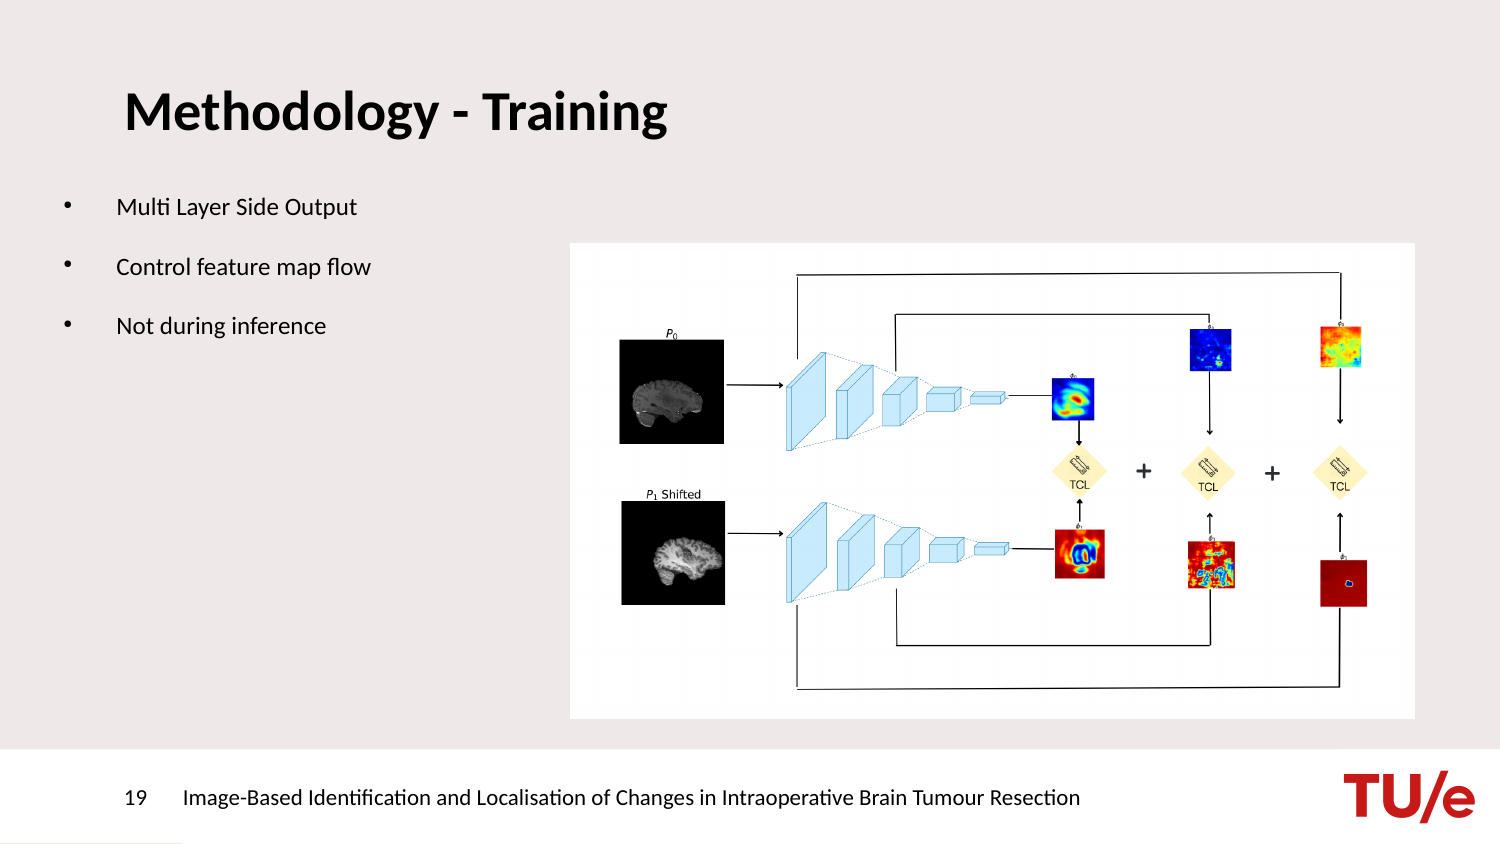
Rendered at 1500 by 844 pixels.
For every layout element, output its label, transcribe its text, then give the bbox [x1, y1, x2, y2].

picture [570, 243, 1415, 719]
picture [1339, 749, 1500, 844]
list Multi Layer Side Output Control feature map flow Not during inference [45, 131, 1286, 611]
title Methodology - Training [124, 85, 1364, 174]
